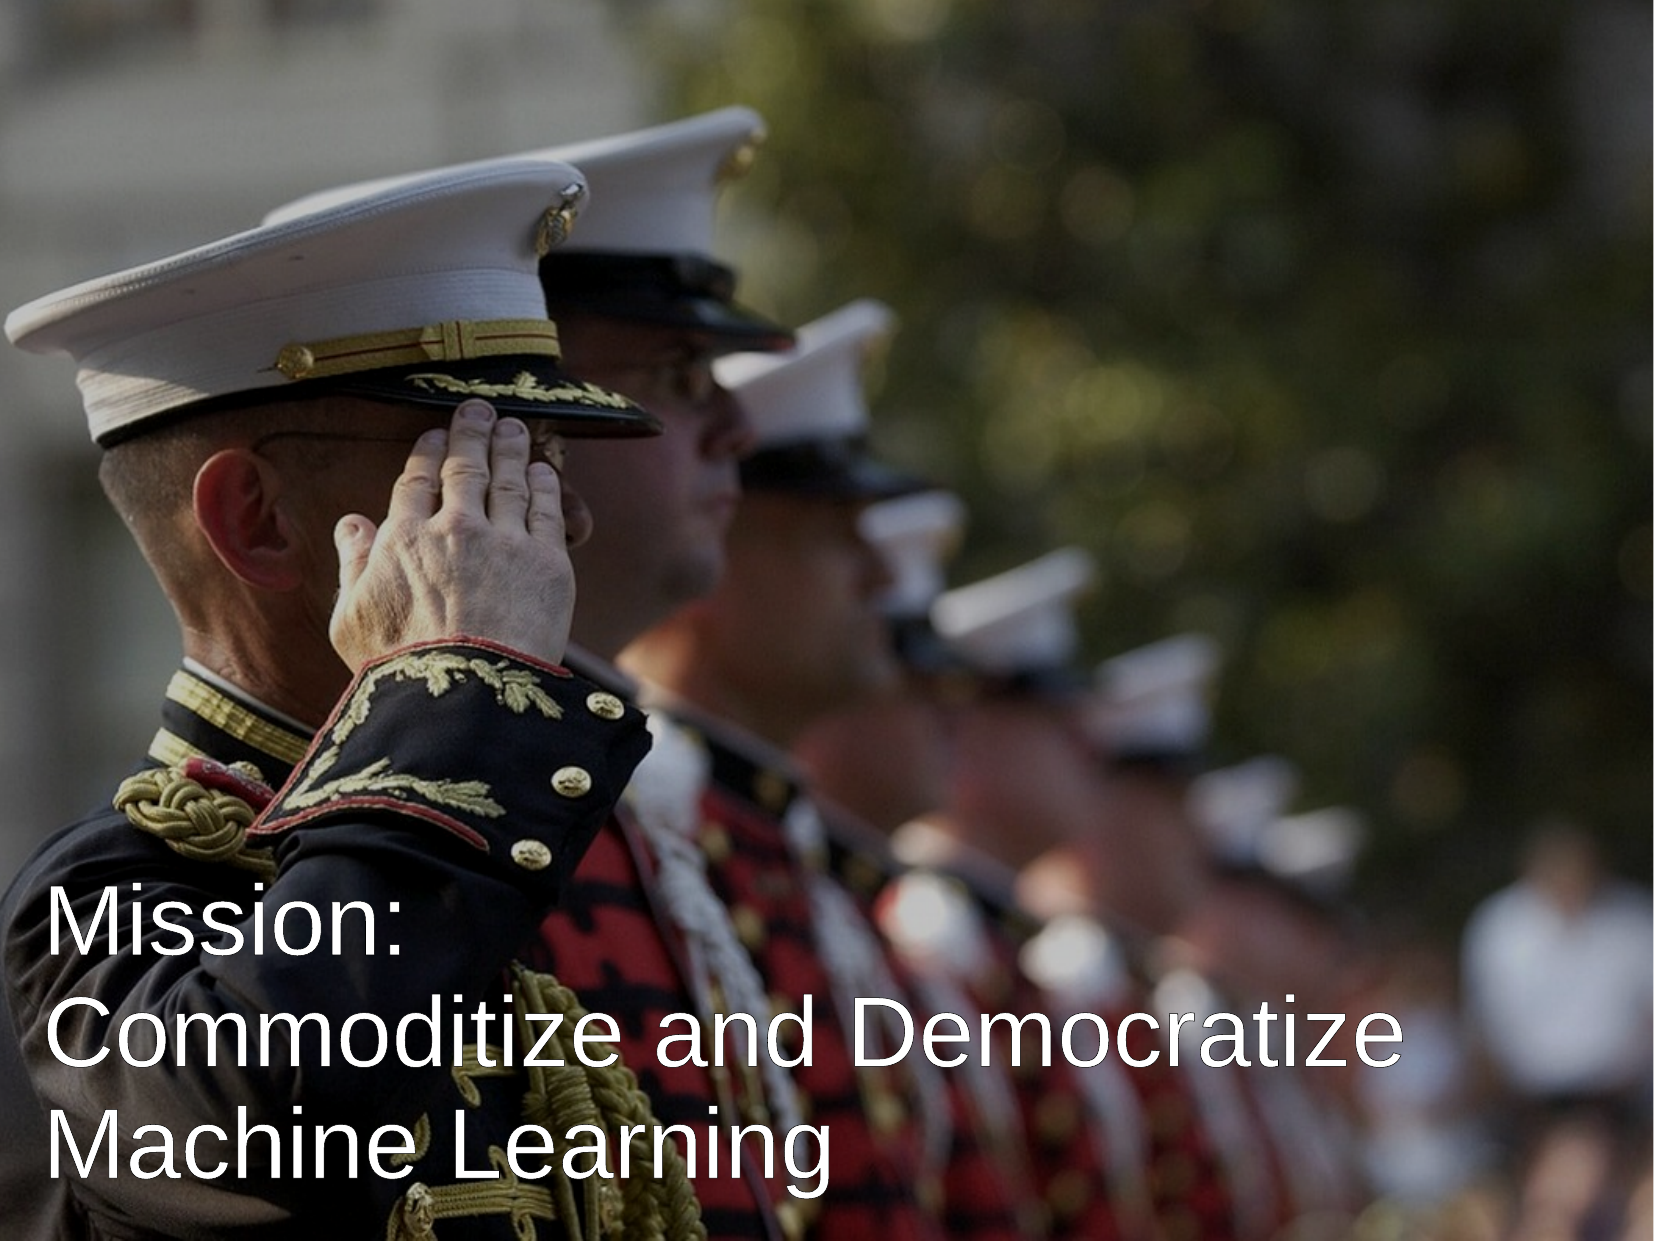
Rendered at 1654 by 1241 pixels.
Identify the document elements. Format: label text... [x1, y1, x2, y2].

text_box Mission: Commoditize and Democratize Machine Learning [27, 856, 1498, 1241]
picture [0, 0, 1654, 1241]
